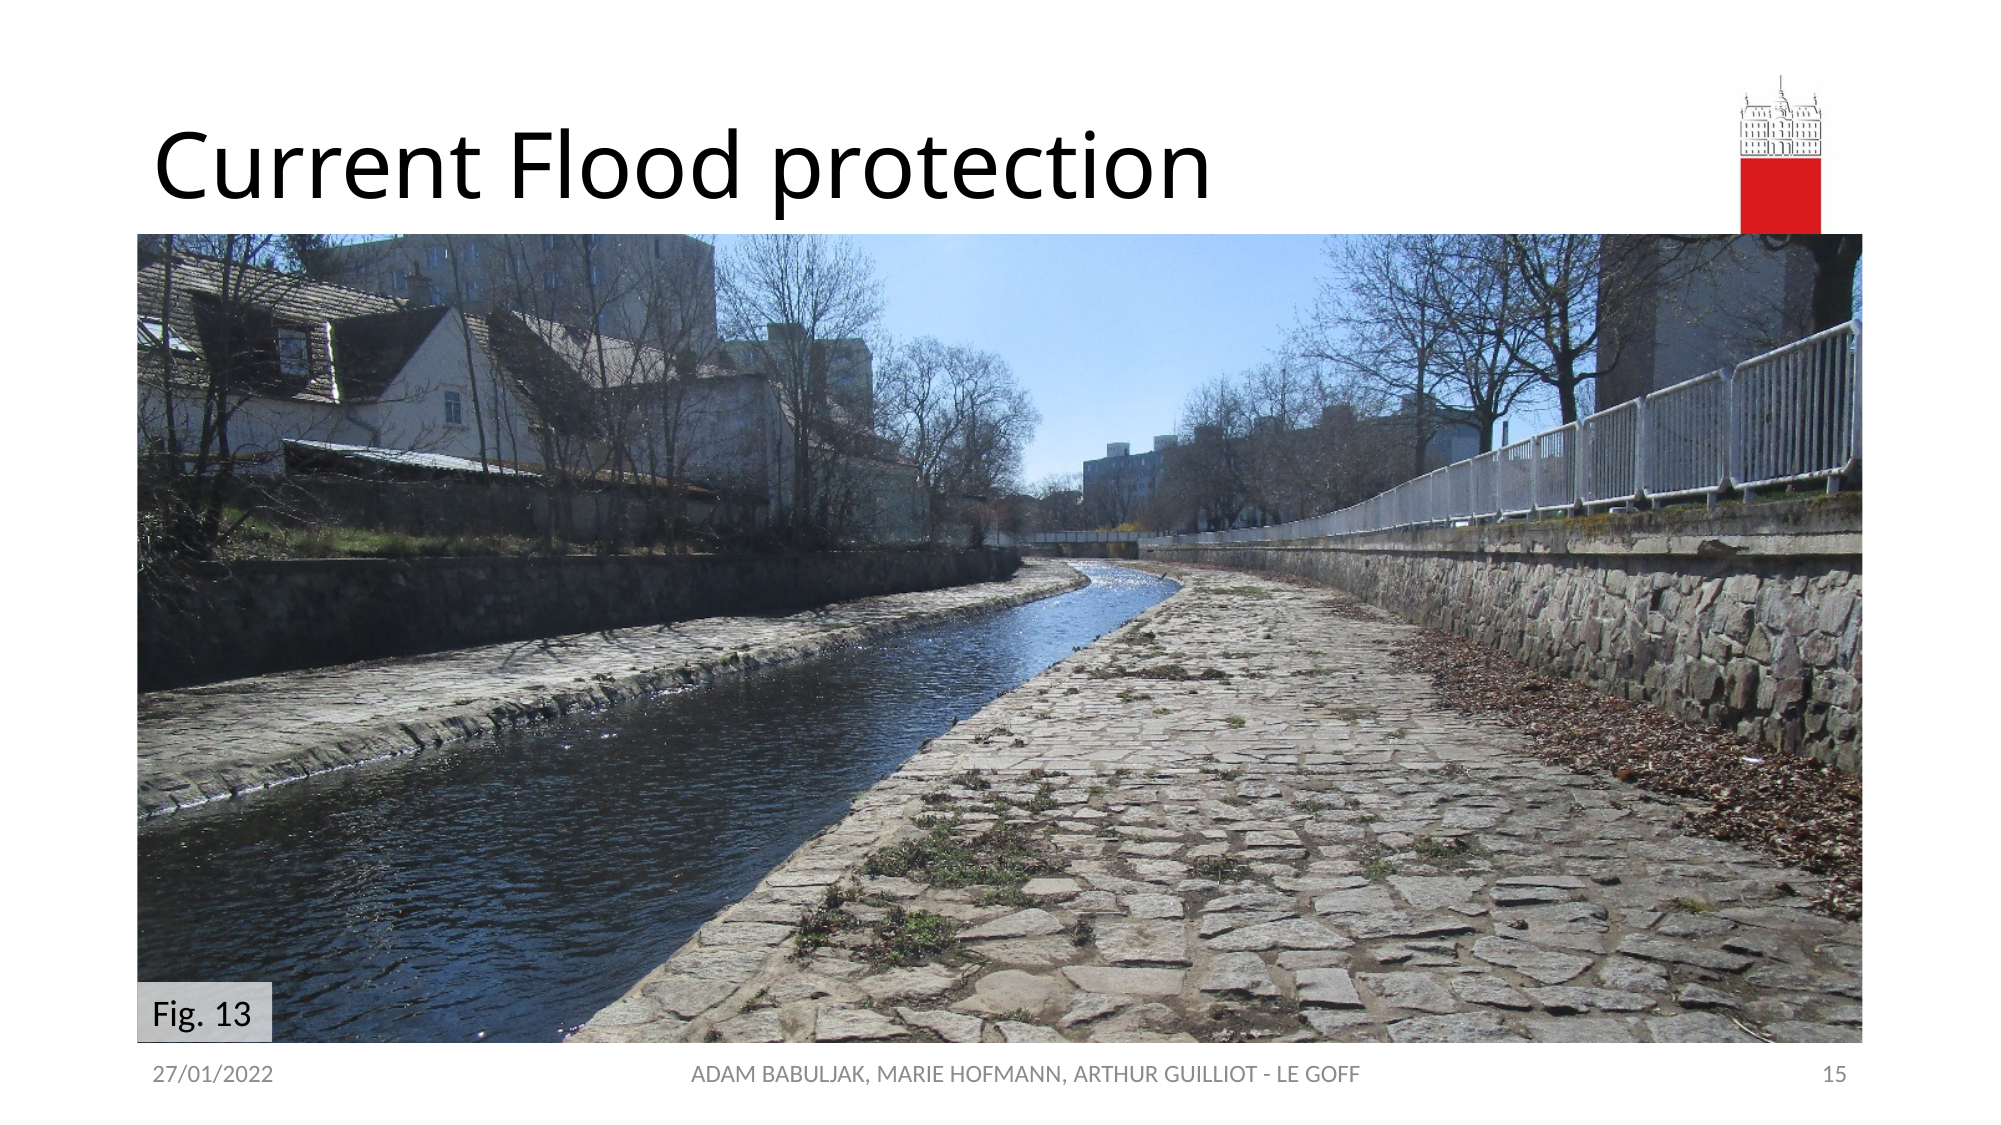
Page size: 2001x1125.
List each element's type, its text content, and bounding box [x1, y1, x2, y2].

footer ADAM BABULJAK, MARIE HOFMANN, ARTHUR GUILLIOT - LE GOFF [662, 1043, 1390, 1103]
title Current Flood protection [137, 59, 1863, 234]
slide_number 2 [1412, 1043, 1863, 1103]
text_box Fig. 13 [137, 982, 273, 1042]
slide_number 27/01/2022 [137, 1043, 588, 1103]
picture [137, 234, 1863, 1043]
